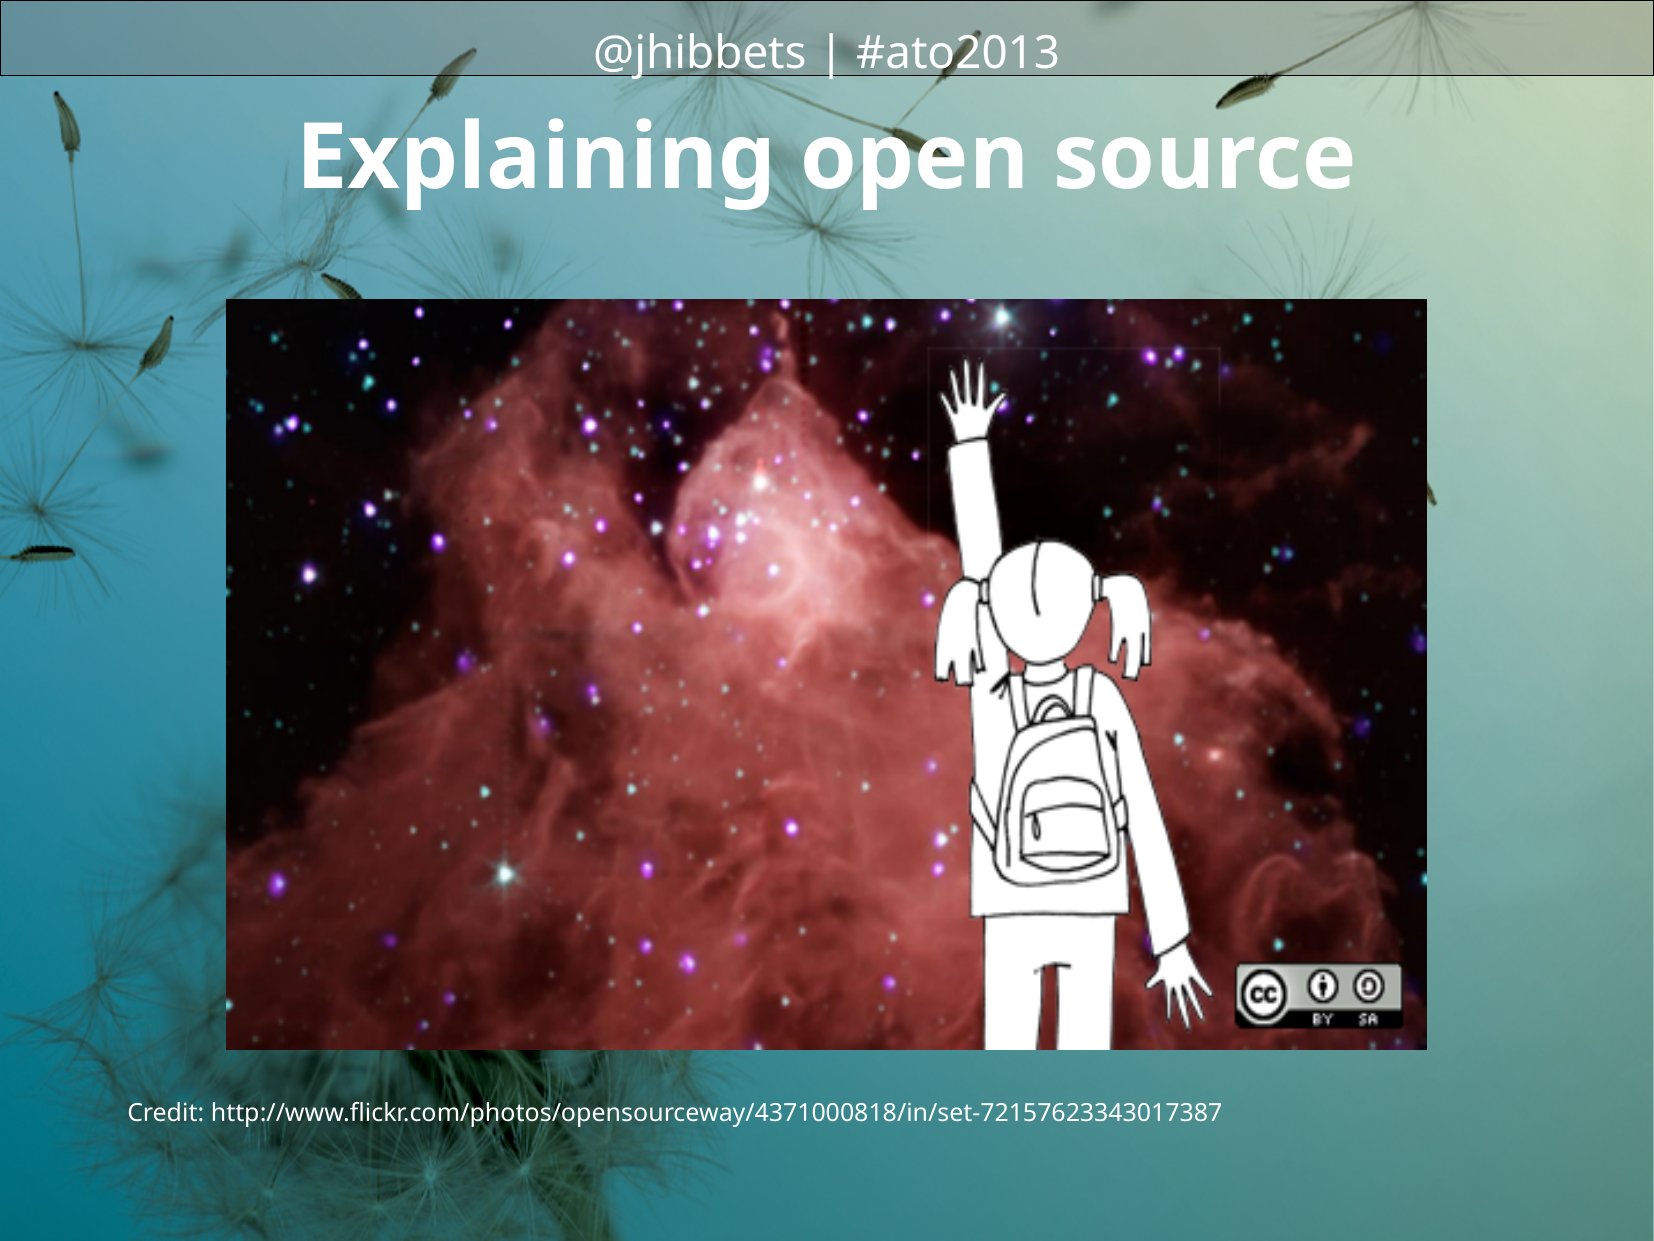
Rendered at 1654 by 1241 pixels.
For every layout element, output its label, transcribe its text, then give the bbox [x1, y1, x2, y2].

text_box Credit: http://www.flickr.com/photos/opensourceway/4371000818/in/set-72157623343017387 [112, 1087, 1224, 1131]
title Explaining open source [82, 49, 1571, 257]
picture [0, 76, 1654, 1241]
